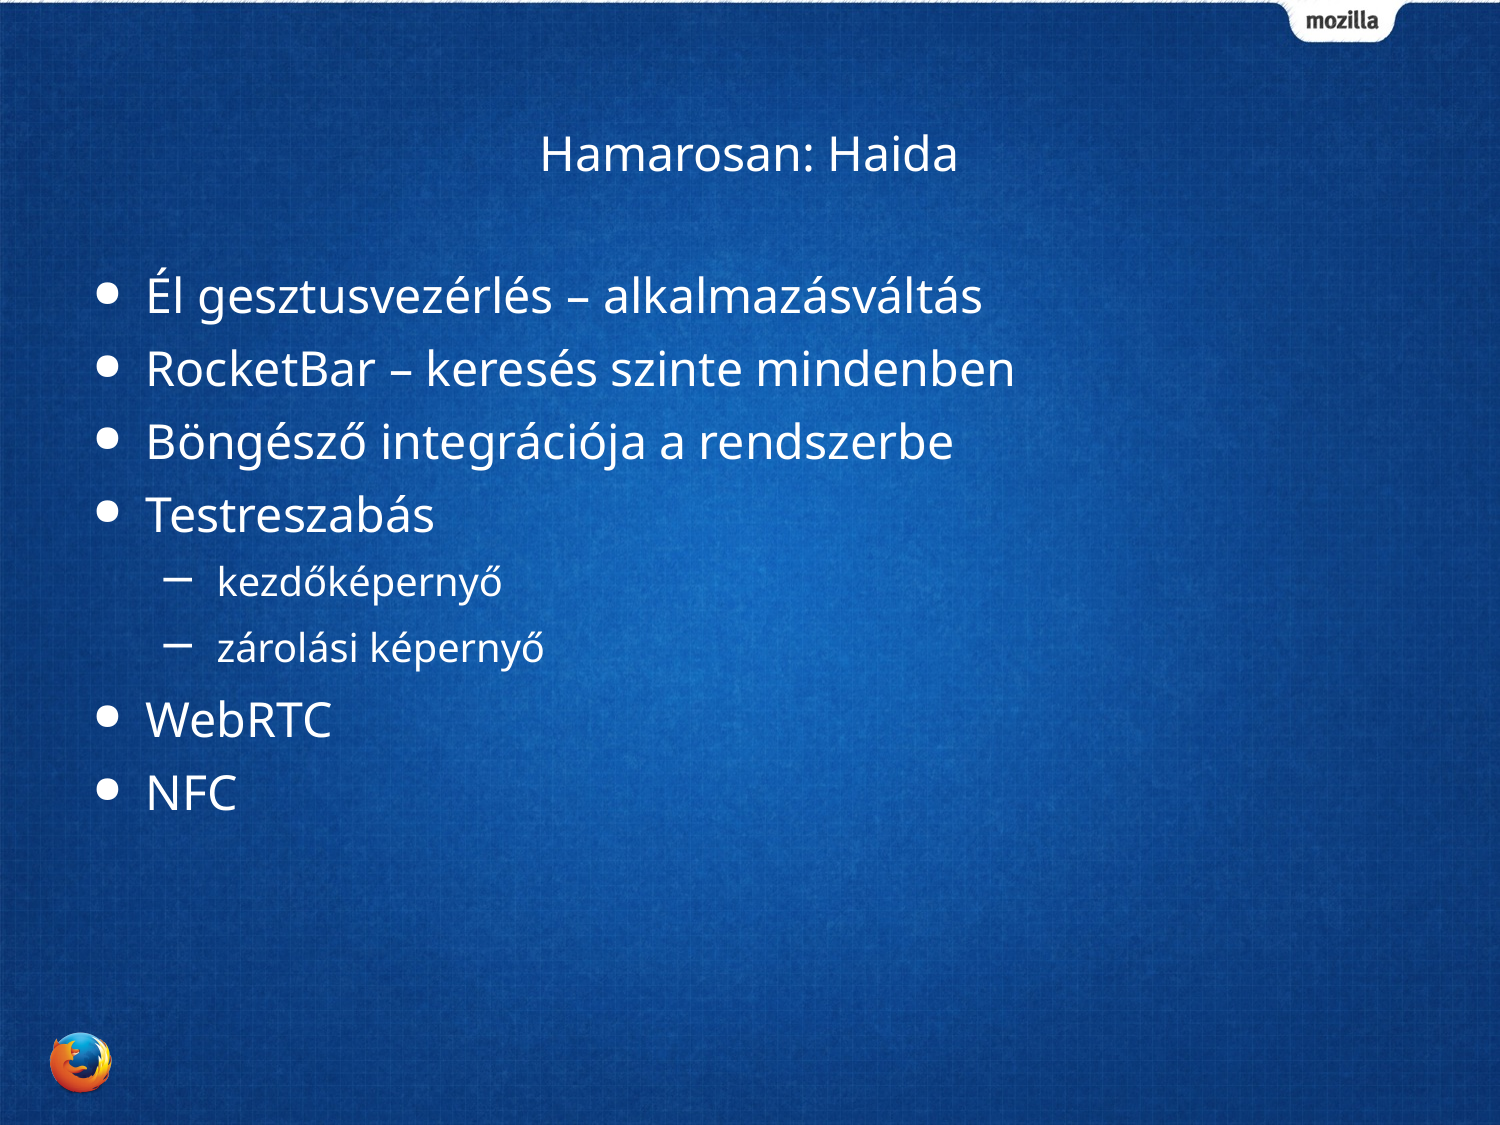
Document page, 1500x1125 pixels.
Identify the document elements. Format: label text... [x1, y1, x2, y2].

picture [0, 0, 1500, 1125]
list Él gesztusvezérlés – alkalmazásváltás RocketBar – keresés szinte mindenben Böngésző integrációja a rendszerbe Testreszabás kezdőképernyő zárolási képernyő WebRTC NFC [75, 262, 1425, 1005]
title Hamarosan: Haida [75, 45, 1425, 233]
